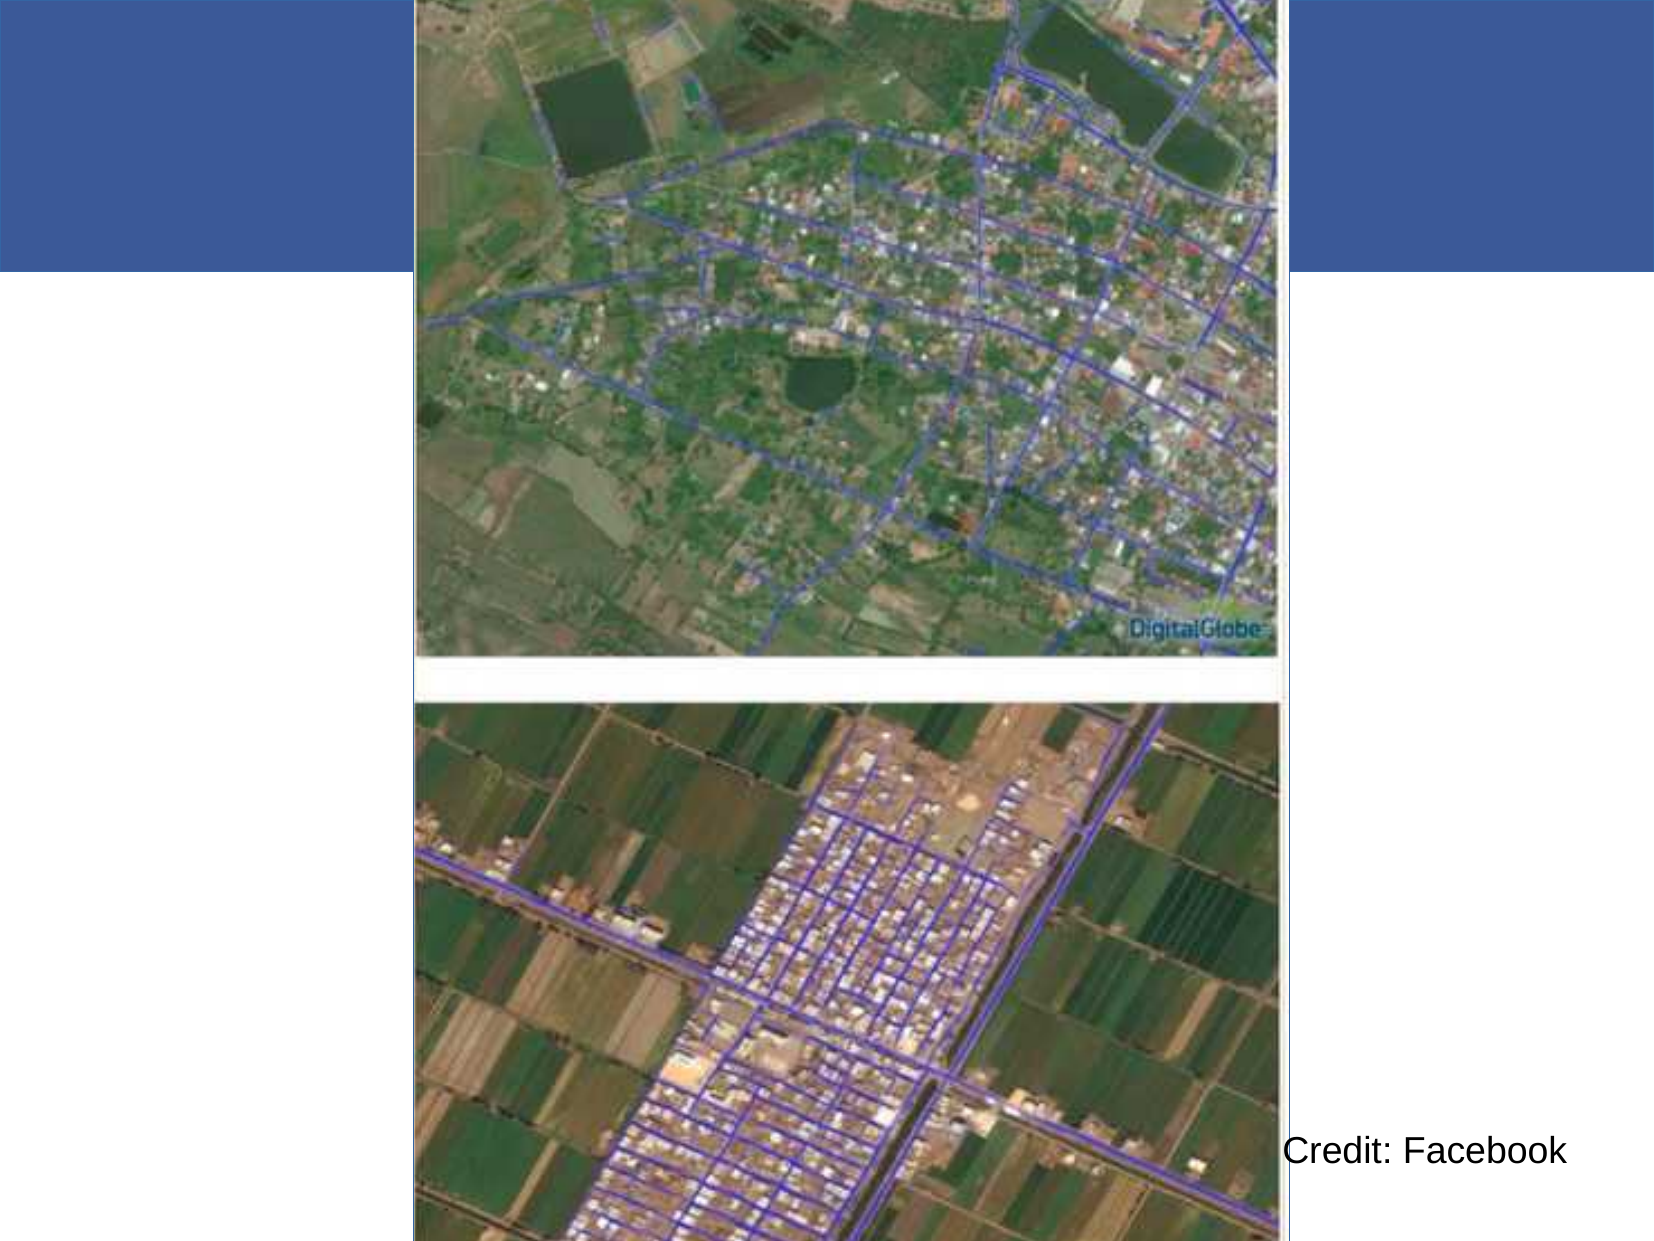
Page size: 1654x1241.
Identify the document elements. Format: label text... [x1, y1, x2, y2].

picture [413, 0, 1290, 1241]
text_box [1290, 0, 1654, 272]
text_box Credit: Facebook [1267, 1122, 1583, 1179]
text_box [0, 0, 413, 272]
